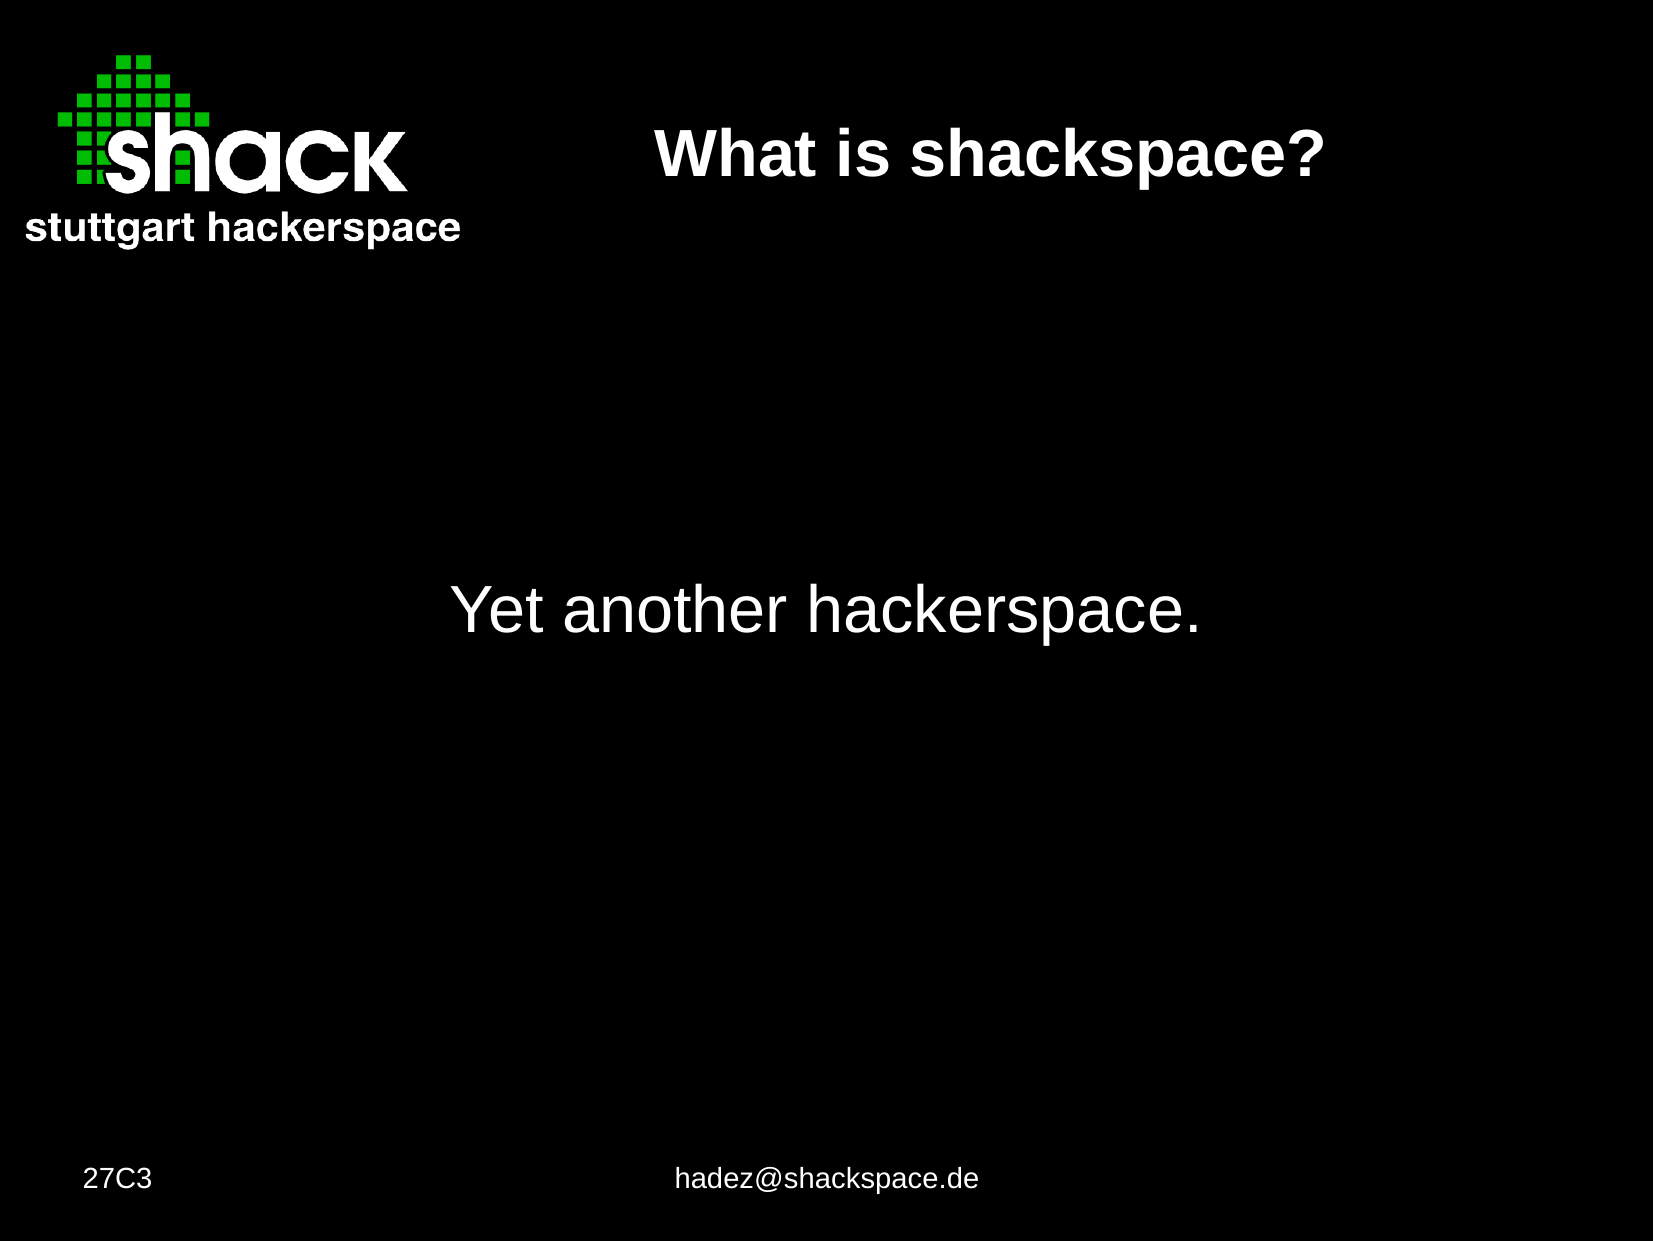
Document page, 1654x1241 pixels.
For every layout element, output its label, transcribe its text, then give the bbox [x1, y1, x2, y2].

title What is shackspace? [412, 56, 1571, 250]
subtitle Yet another hackerspace. [82, 297, 1571, 1118]
picture [8, 47, 477, 257]
